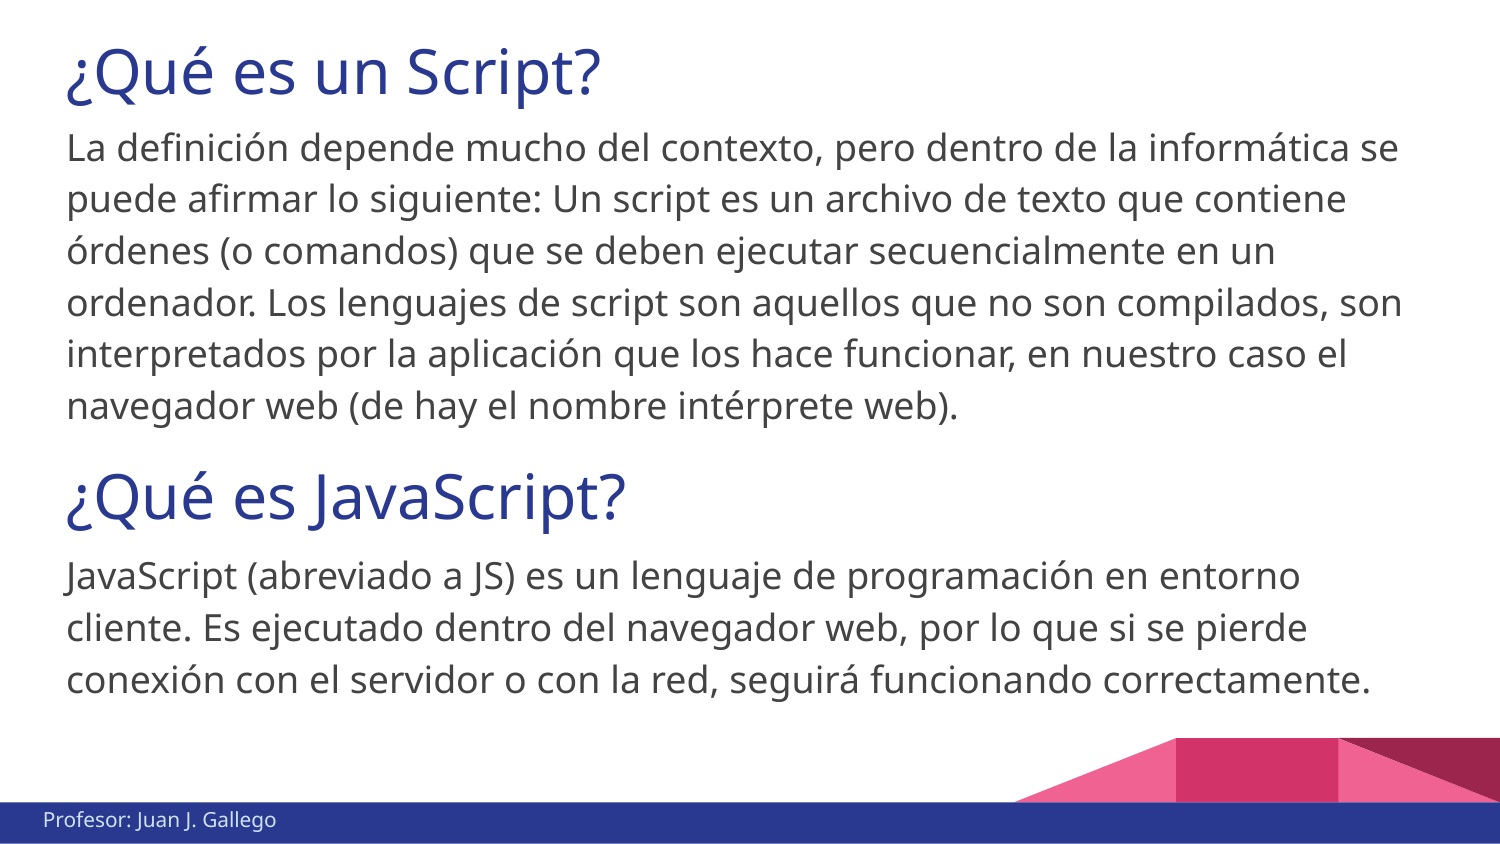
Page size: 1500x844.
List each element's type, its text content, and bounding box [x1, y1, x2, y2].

title ¿Qué es JavaScript? [51, 442, 1449, 542]
list La definición depende mucho del contexto, pero dentro de la informática se puede afirmar lo siguiente: Un script es un archivo de texto que contiene órdenes (o comandos) que se deben ejecutar secuencialmente en un ordenador. Los lenguajes de script son aquellos que no son compilados, son interpretados por la aplicación que los hace funcionar, en nuestro caso el navegador web (de hay el nombre intérprete web). JavaScript (abreviado a JS) es un lenguaje de programación en entorno cliente. Es ejecutado dentro del navegador web, por lo que si se pierde conexión con el servidor o con la red, seguirá funcionando correctamente. [51, 542, 1449, 650]
title ¿Qué es un Script? [51, 17, 1449, 101]
list La definición depende mucho del contexto, pero dentro de la informática se puede afirmar lo siguiente: Un script es un archivo de texto que contiene órdenes (o comandos) que se deben ejecutar secuencialmente en un ordenador. Los lenguajes de script son aquellos que no son compilados, son interpretados por la aplicación que los hace funcionar, en nuestro caso el navegador web (de hay el nombre intérprete web). JavaScript (abreviado a JS) es un lenguaje de programación en entorno cliente. Es ejecutado dentro del navegador web, por lo que si se pierde conexión con el servidor o con la red, seguirá funcionando correctamente. [51, 101, 1449, 442]
